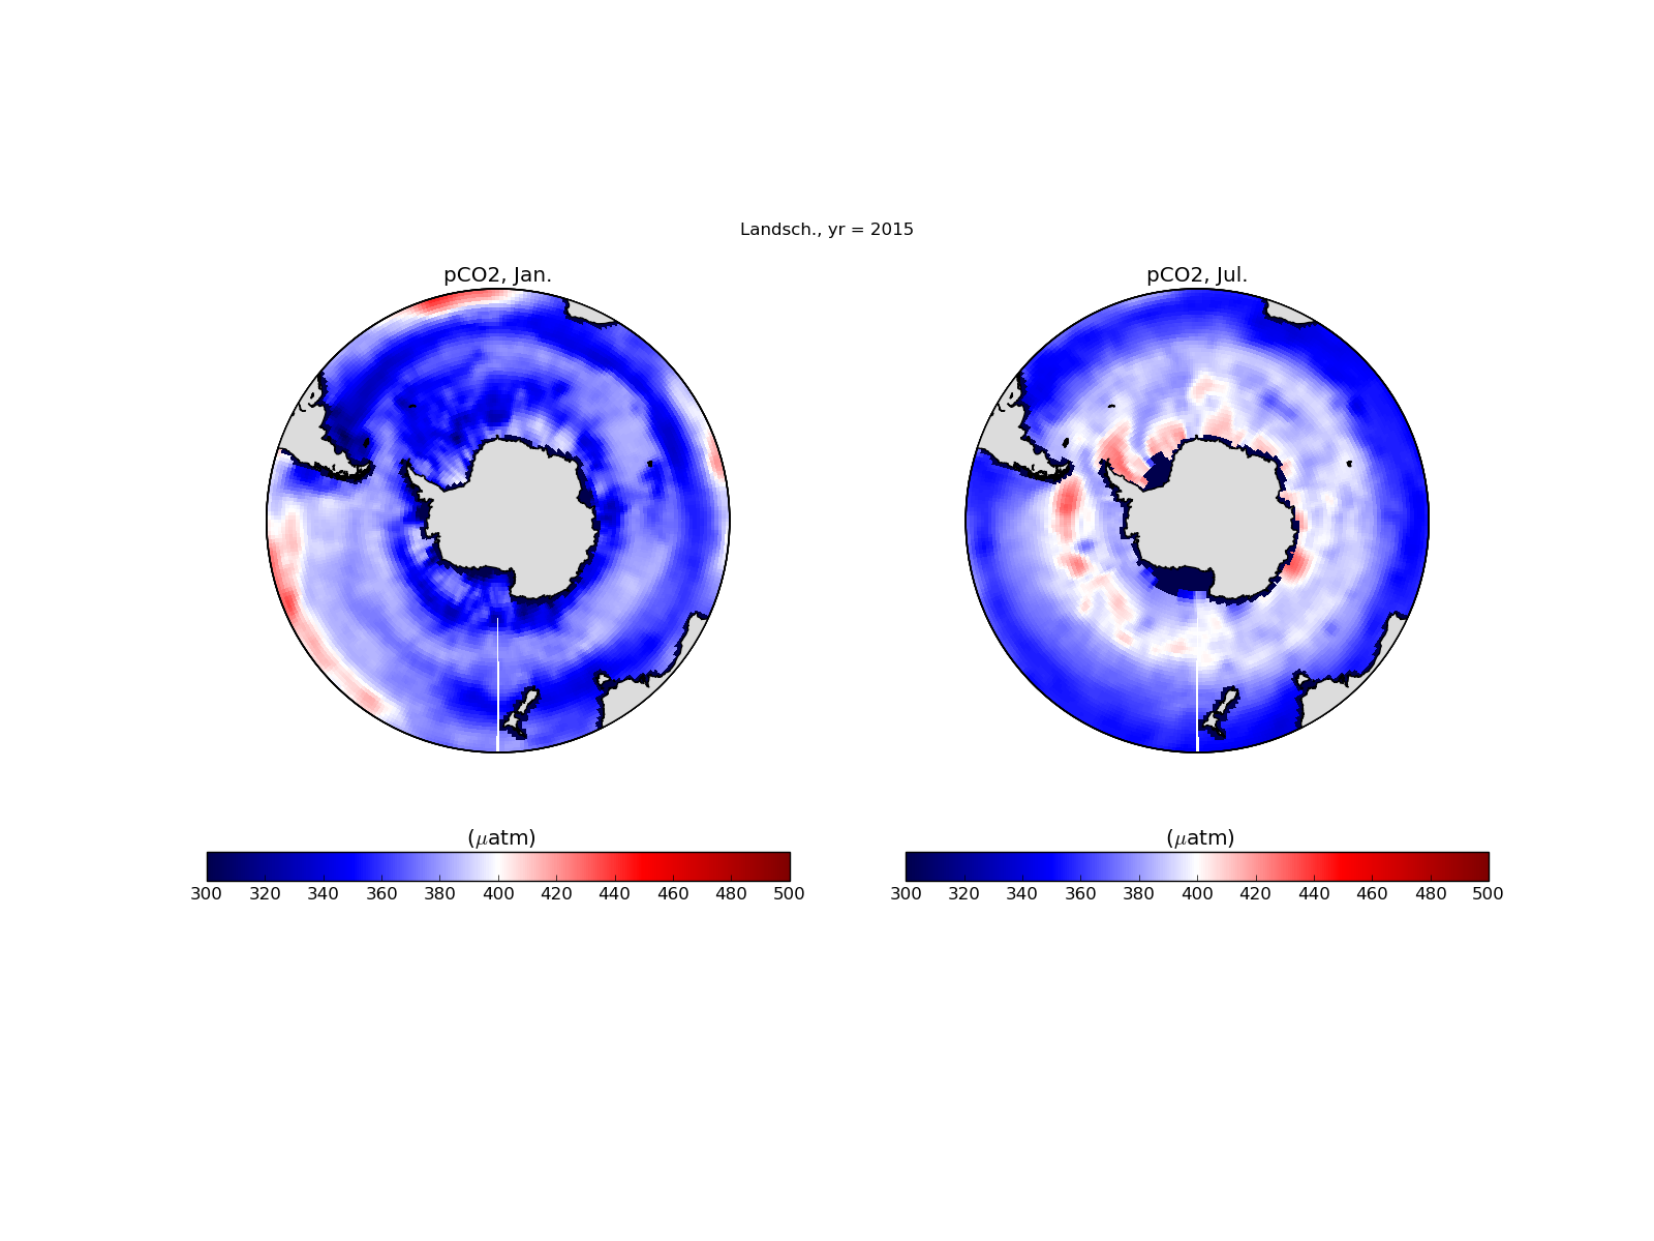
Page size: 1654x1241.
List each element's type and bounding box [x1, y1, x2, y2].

picture [0, 206, 1654, 1034]
